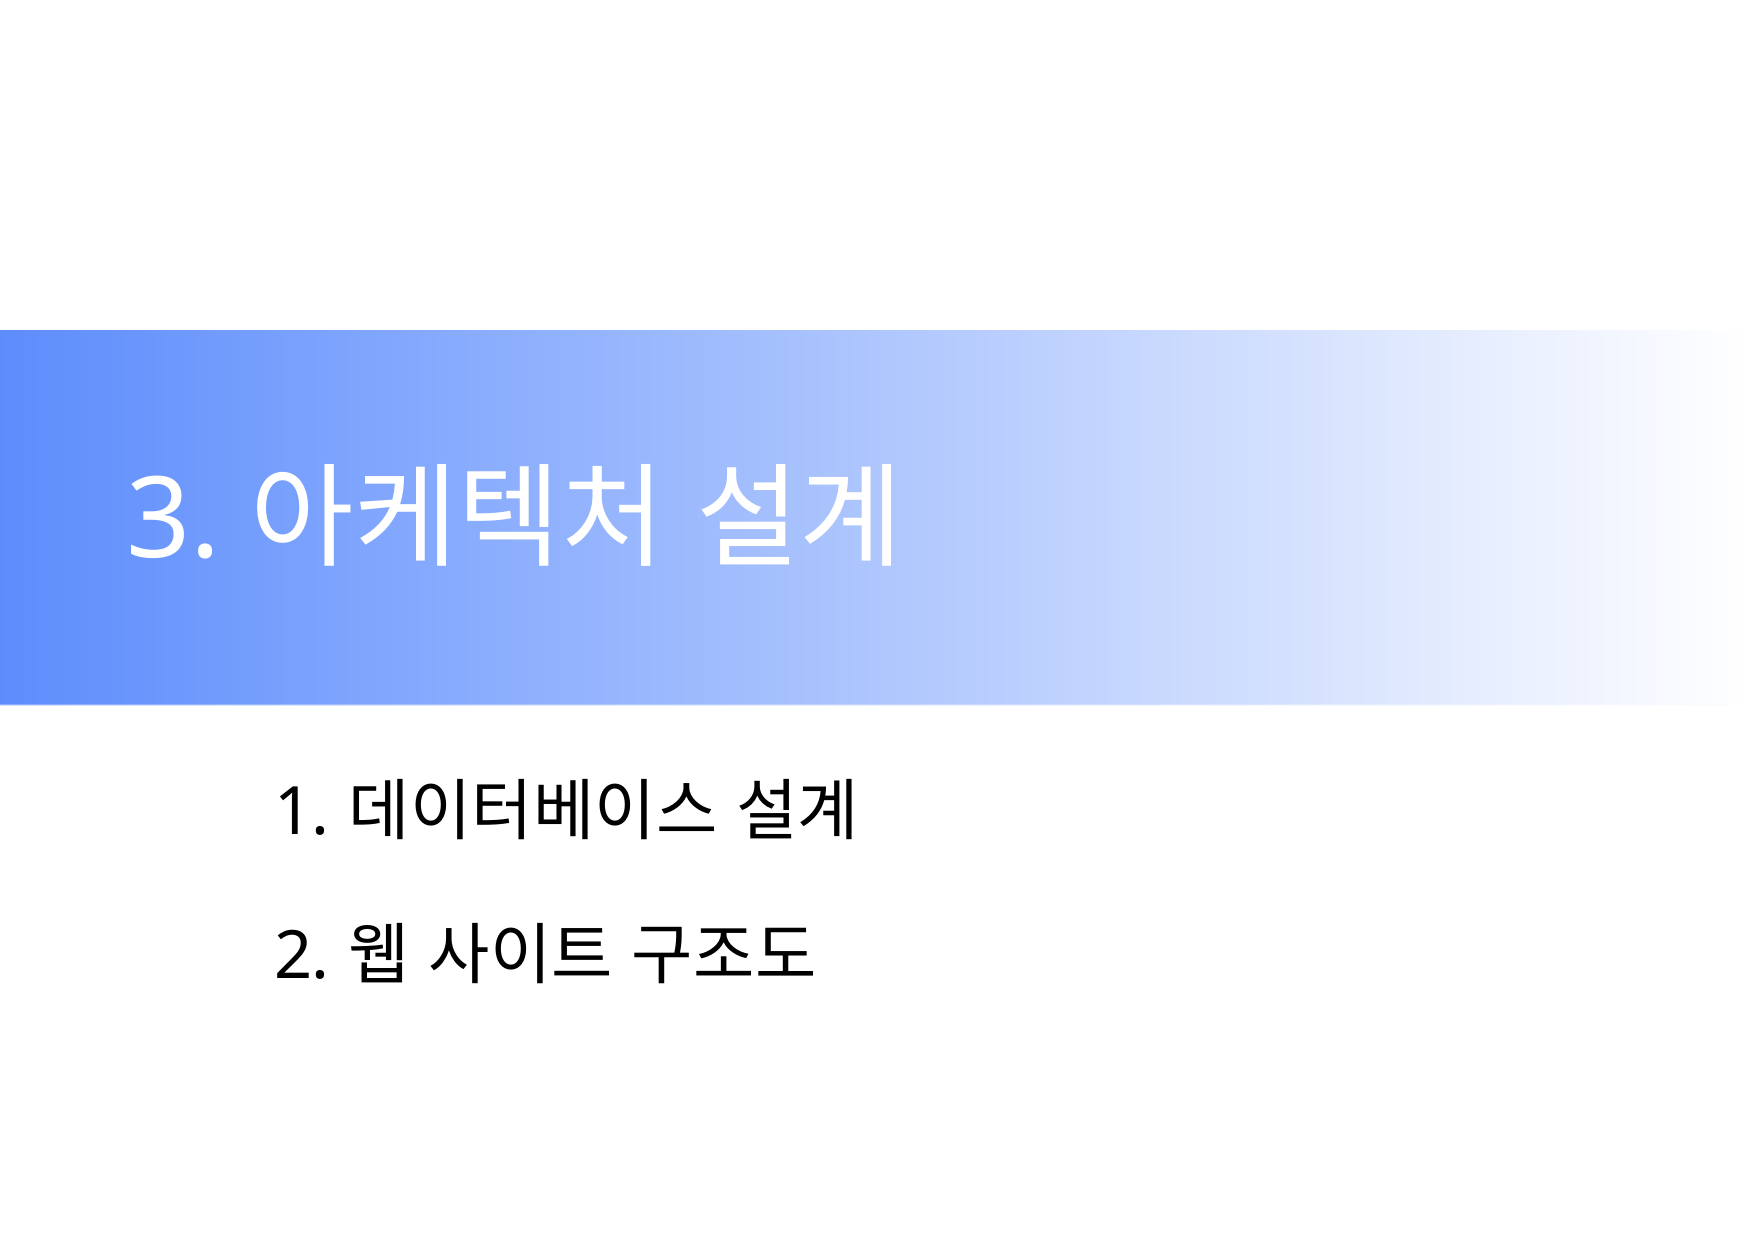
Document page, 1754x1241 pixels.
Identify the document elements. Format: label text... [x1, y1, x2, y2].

text_box 3. 아케텍처 설계 [112, 419, 1164, 593]
picture [0, 330, 1749, 706]
text_box 데이터베이스 설계 웹 사이트 구조도 [259, 750, 1418, 986]
